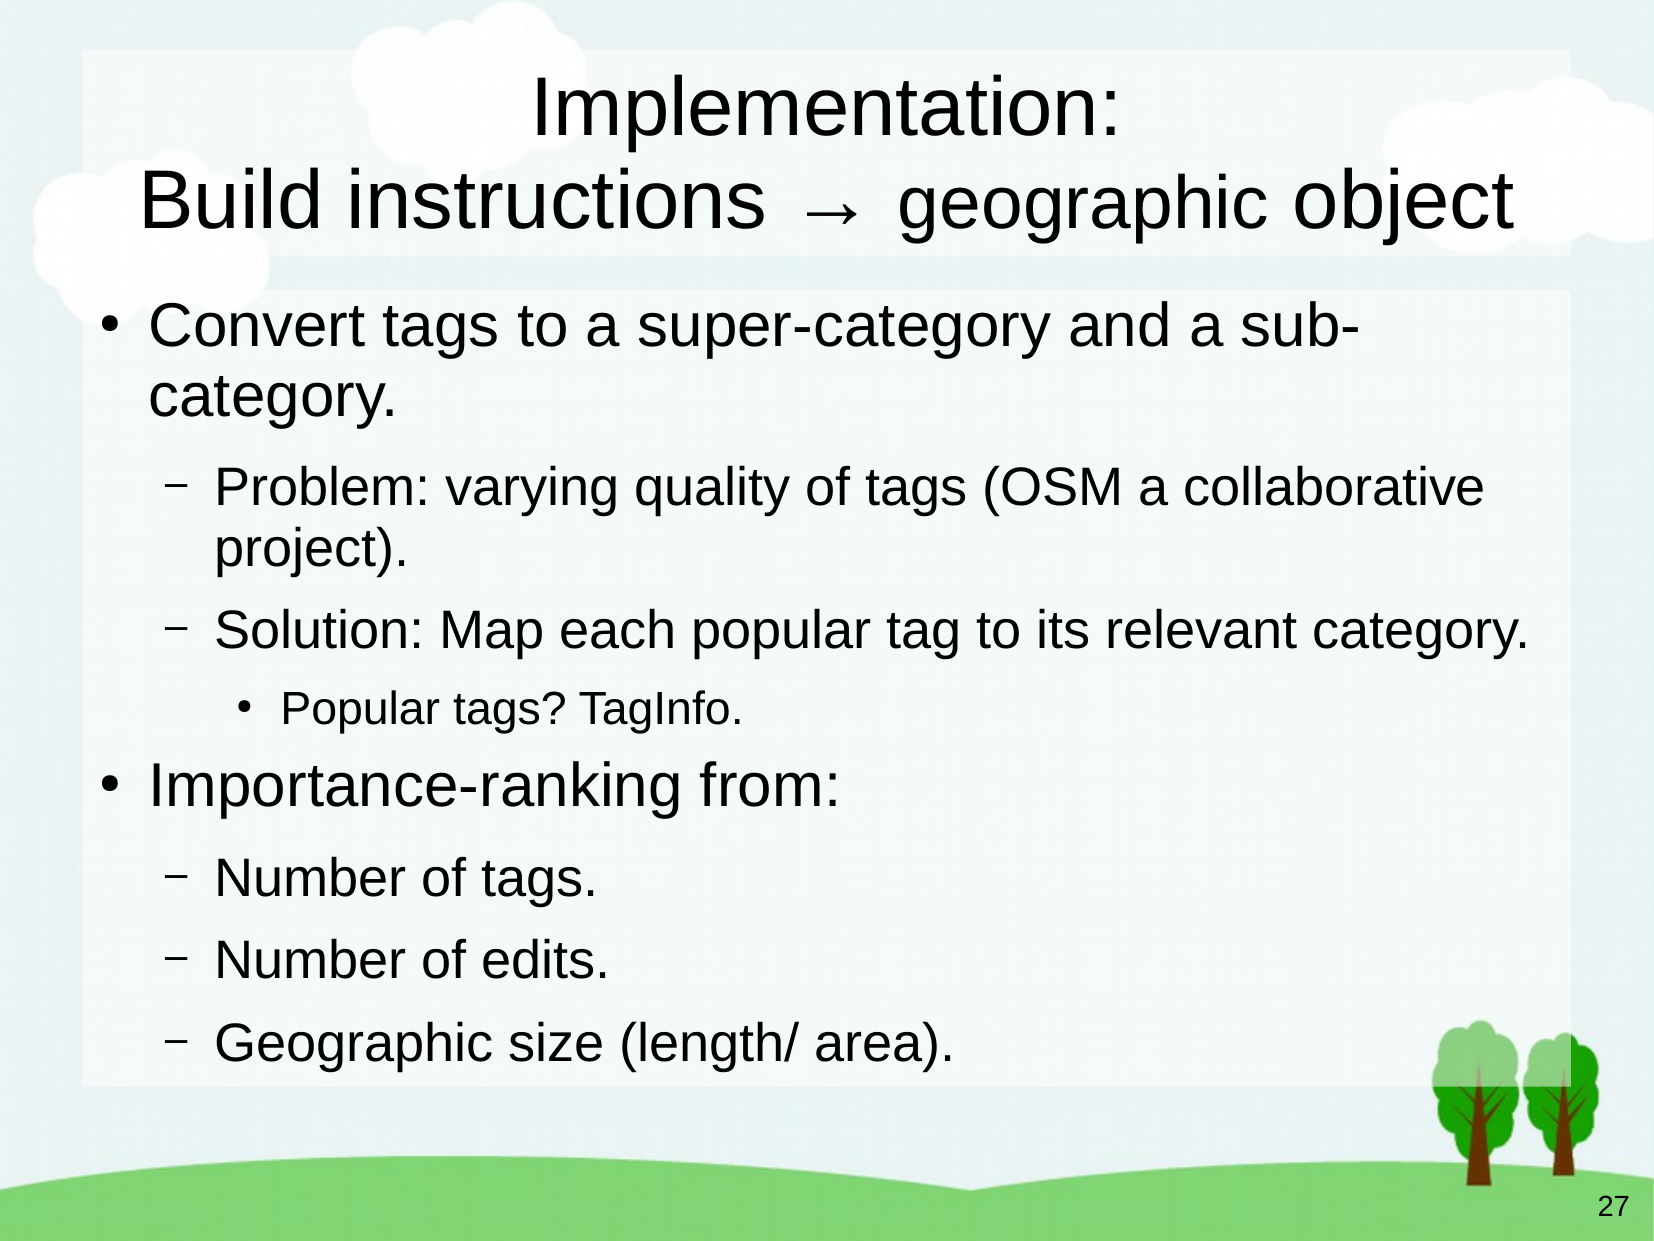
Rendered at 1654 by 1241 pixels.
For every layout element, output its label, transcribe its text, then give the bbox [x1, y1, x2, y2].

picture [0, 0, 1654, 1241]
list Convert tags to a super-category and a sub-category. Problem: varying quality of tags (OSM a collaborative project). Solution: Map each popular tag to its relevant category. Popular tags? TagInfo. Importance-ranking from: Number of tags. Number of edits. Geographic size (length/ area). [82, 290, 1571, 1087]
title Implementation: Build instructions → geographic object [82, 49, 1571, 257]
